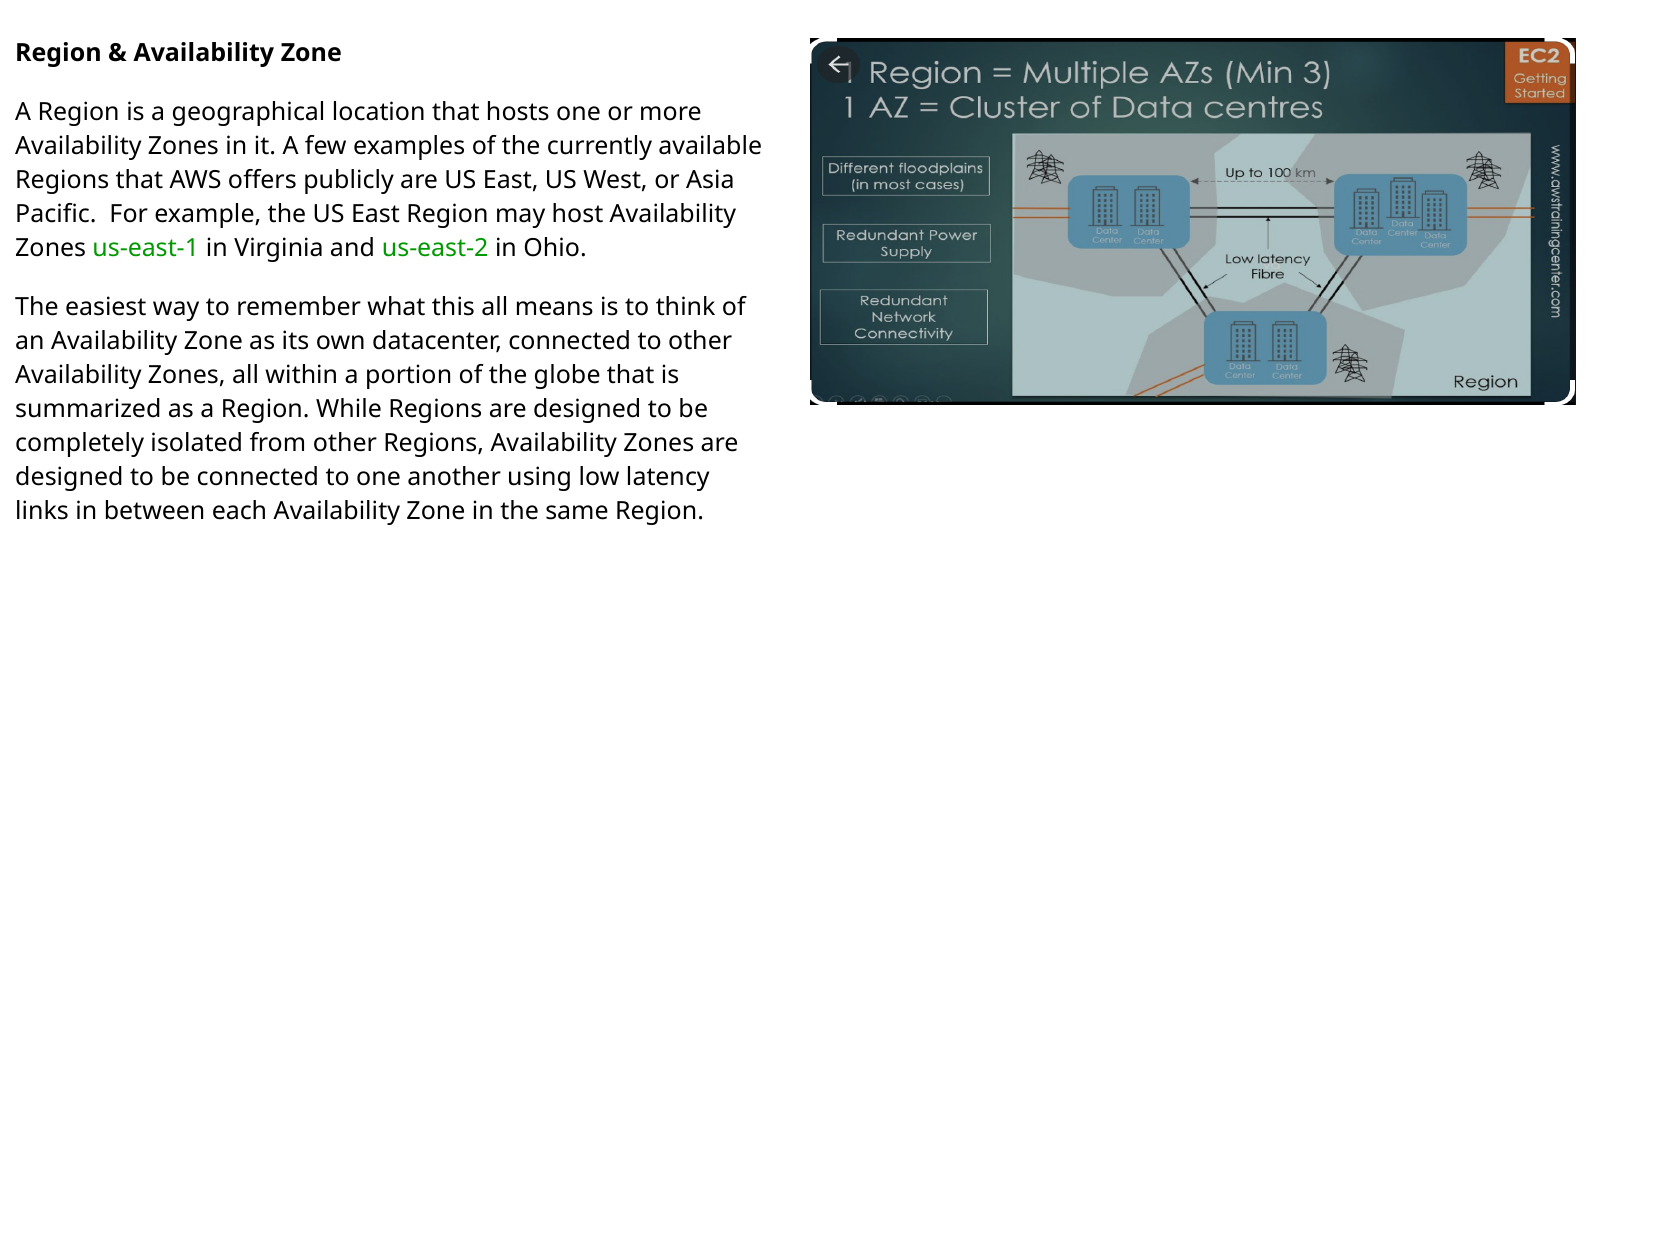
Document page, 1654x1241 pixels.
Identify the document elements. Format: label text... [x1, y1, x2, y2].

picture [810, 38, 1576, 406]
text_box Region & Availability Zone A Region is a geographical location that hosts one or more Availability Zones in it. A few examples of the currently available Regions that AWS offers publicly are US East, US West, or Asia Pacific. For example, the US East Region may host Availability Zones us-east-1 in Virginia and us-east-2 in Ohio. The easiest way to remember what this all means is to think of an Availability Zone as its own datacenter, connected to other Availability Zones, all within a portion of the globe that is summarized as a Region. While Regions are designed to be completely isolated from other Regions, Availability Zones are designed to be connected to one another using low latency links in between each Availability Zone in the same Region. [0, 27, 781, 424]
